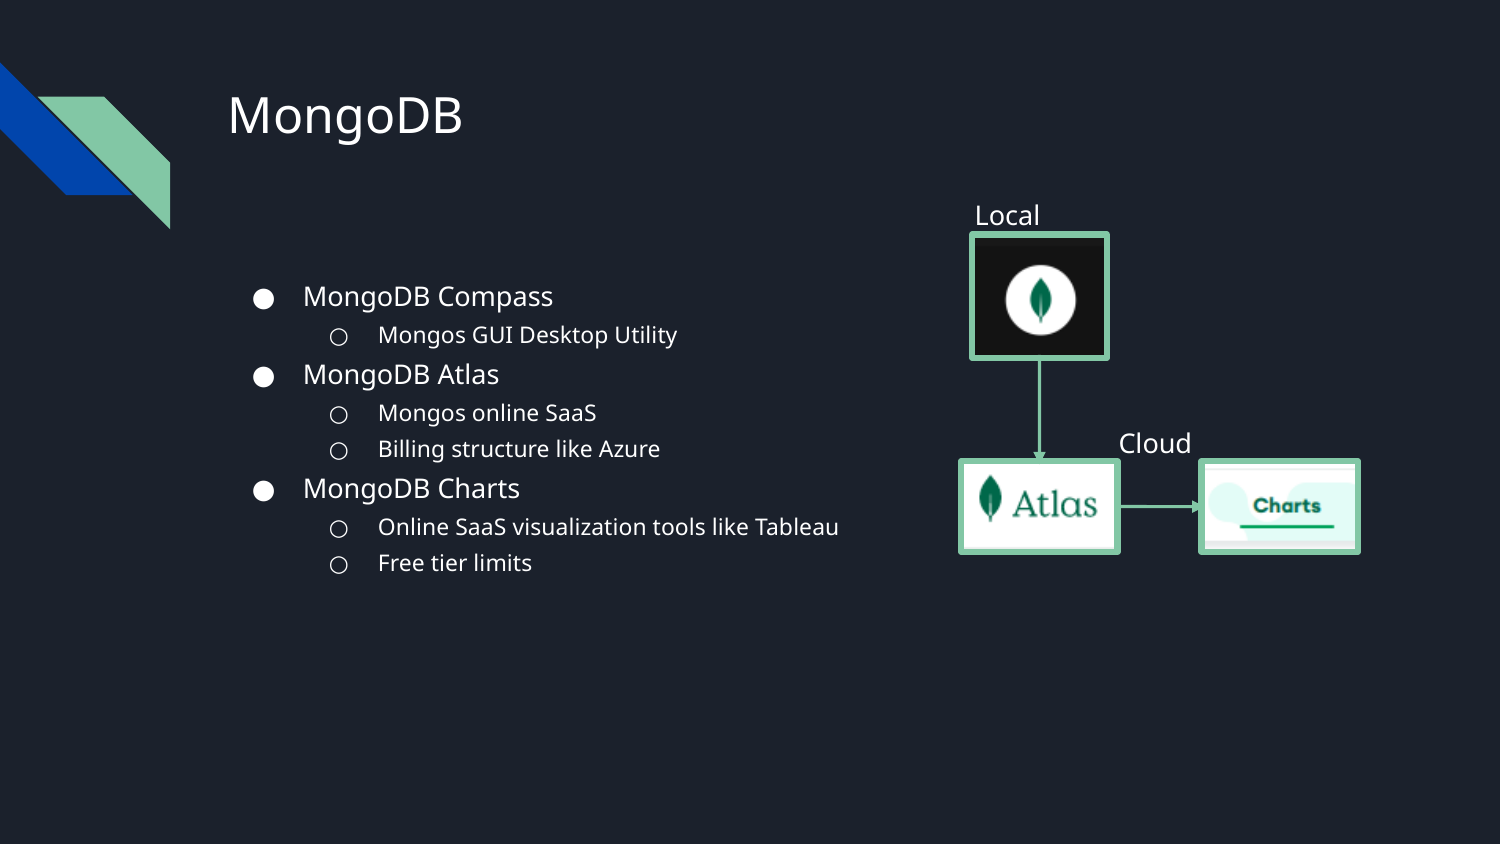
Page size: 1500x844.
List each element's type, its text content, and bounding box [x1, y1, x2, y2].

text_box Cloud [1103, 411, 1264, 450]
picture [1204, 464, 1355, 549]
picture [975, 237, 1104, 355]
picture [964, 464, 1115, 549]
title MongoDB [212, 64, 1368, 215]
list MongoDB Compass Mongos GUI Desktop Utility MongoDB Atlas Mongos online SaaS Billing structure like Azure MongoDB Charts Online SaaS visualization tools like Tableau Free tier limits [212, 257, 1368, 735]
text_box Local [959, 183, 1120, 222]
